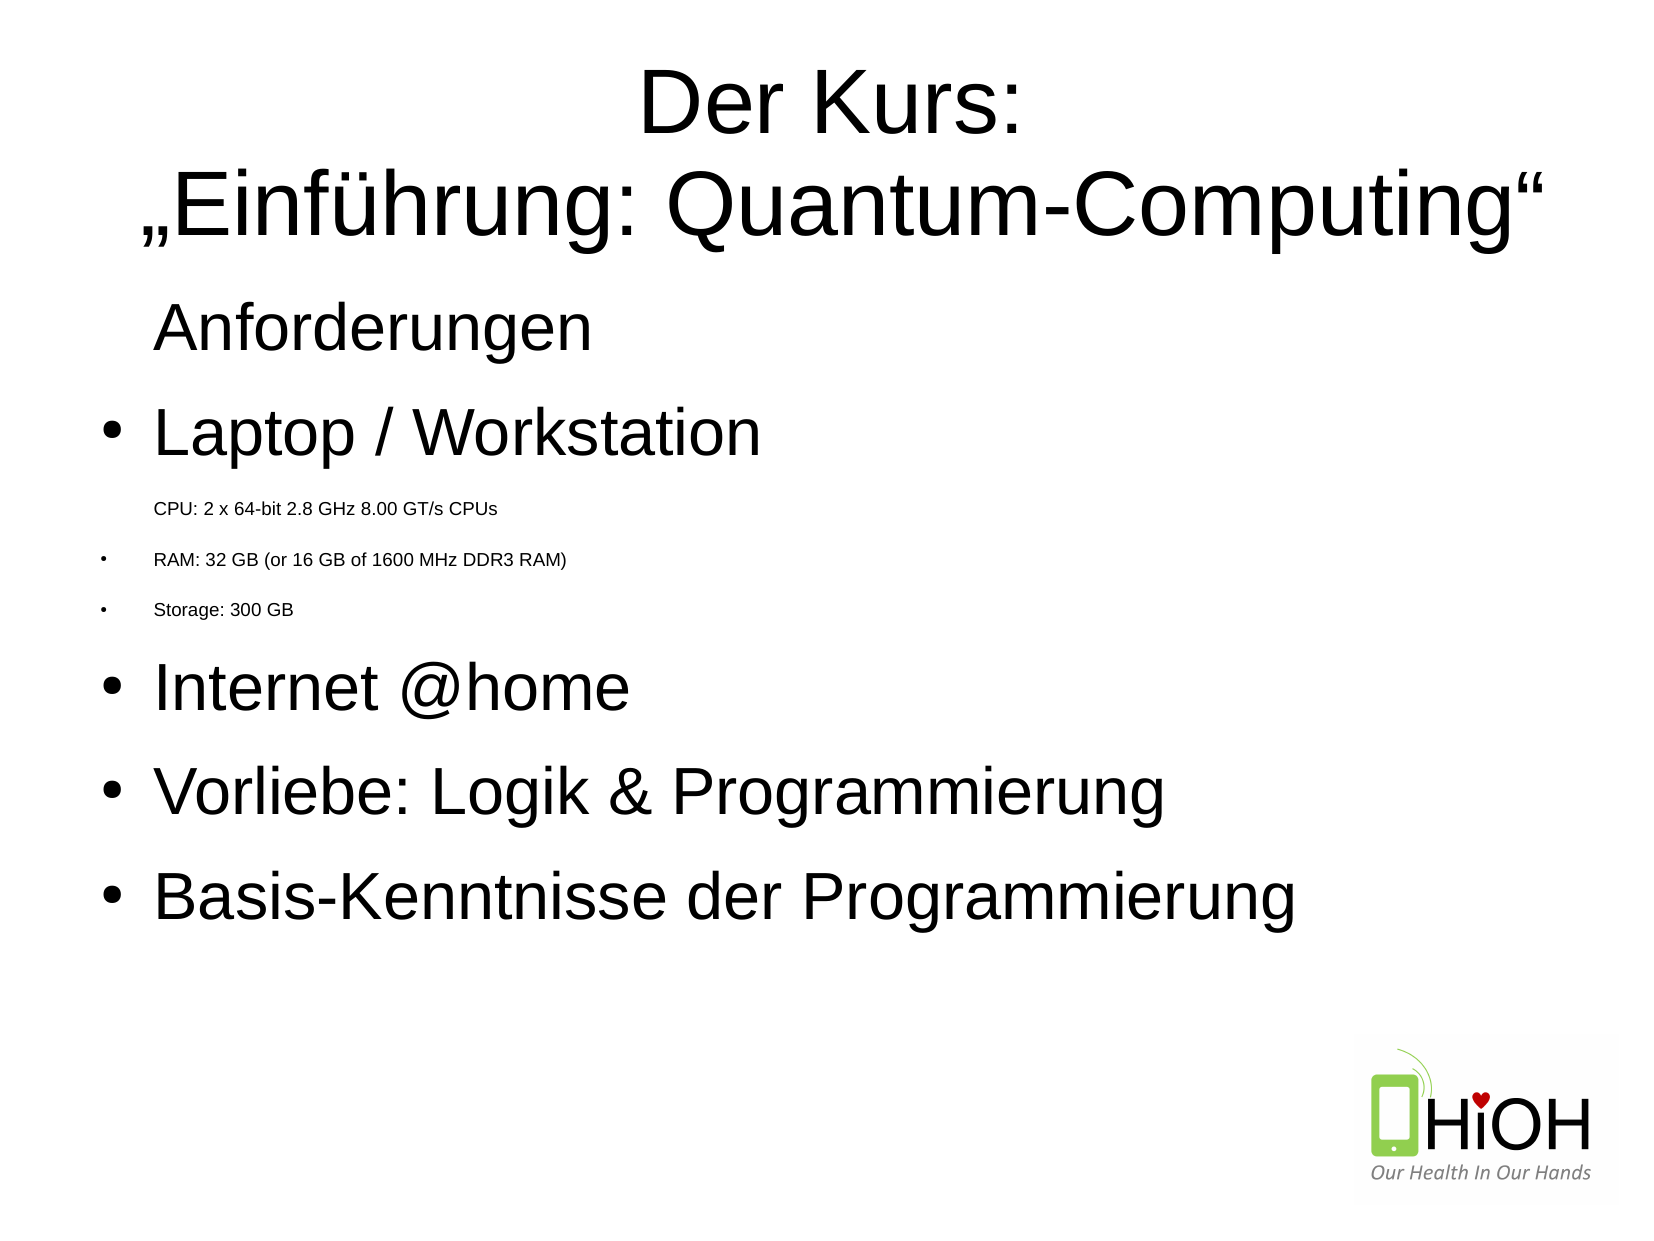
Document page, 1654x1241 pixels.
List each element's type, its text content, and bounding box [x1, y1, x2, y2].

picture [1354, 1034, 1619, 1205]
title Der Kurs: „Einführung: Quantum-Computing“ [82, 49, 1571, 257]
list Anforderungen Laptop / Workstation CPU: 2 x 64-bit 2.8 GHz 8.00 GT/s CPUs RAM: 32 GB (or 16 GB of 1600 MHz DDR3 RAM) Storage: 300 GB Internet @home Vorliebe: Logik & Programmierung Basis-Kenntnisse der Programmierung [82, 290, 1571, 1109]
